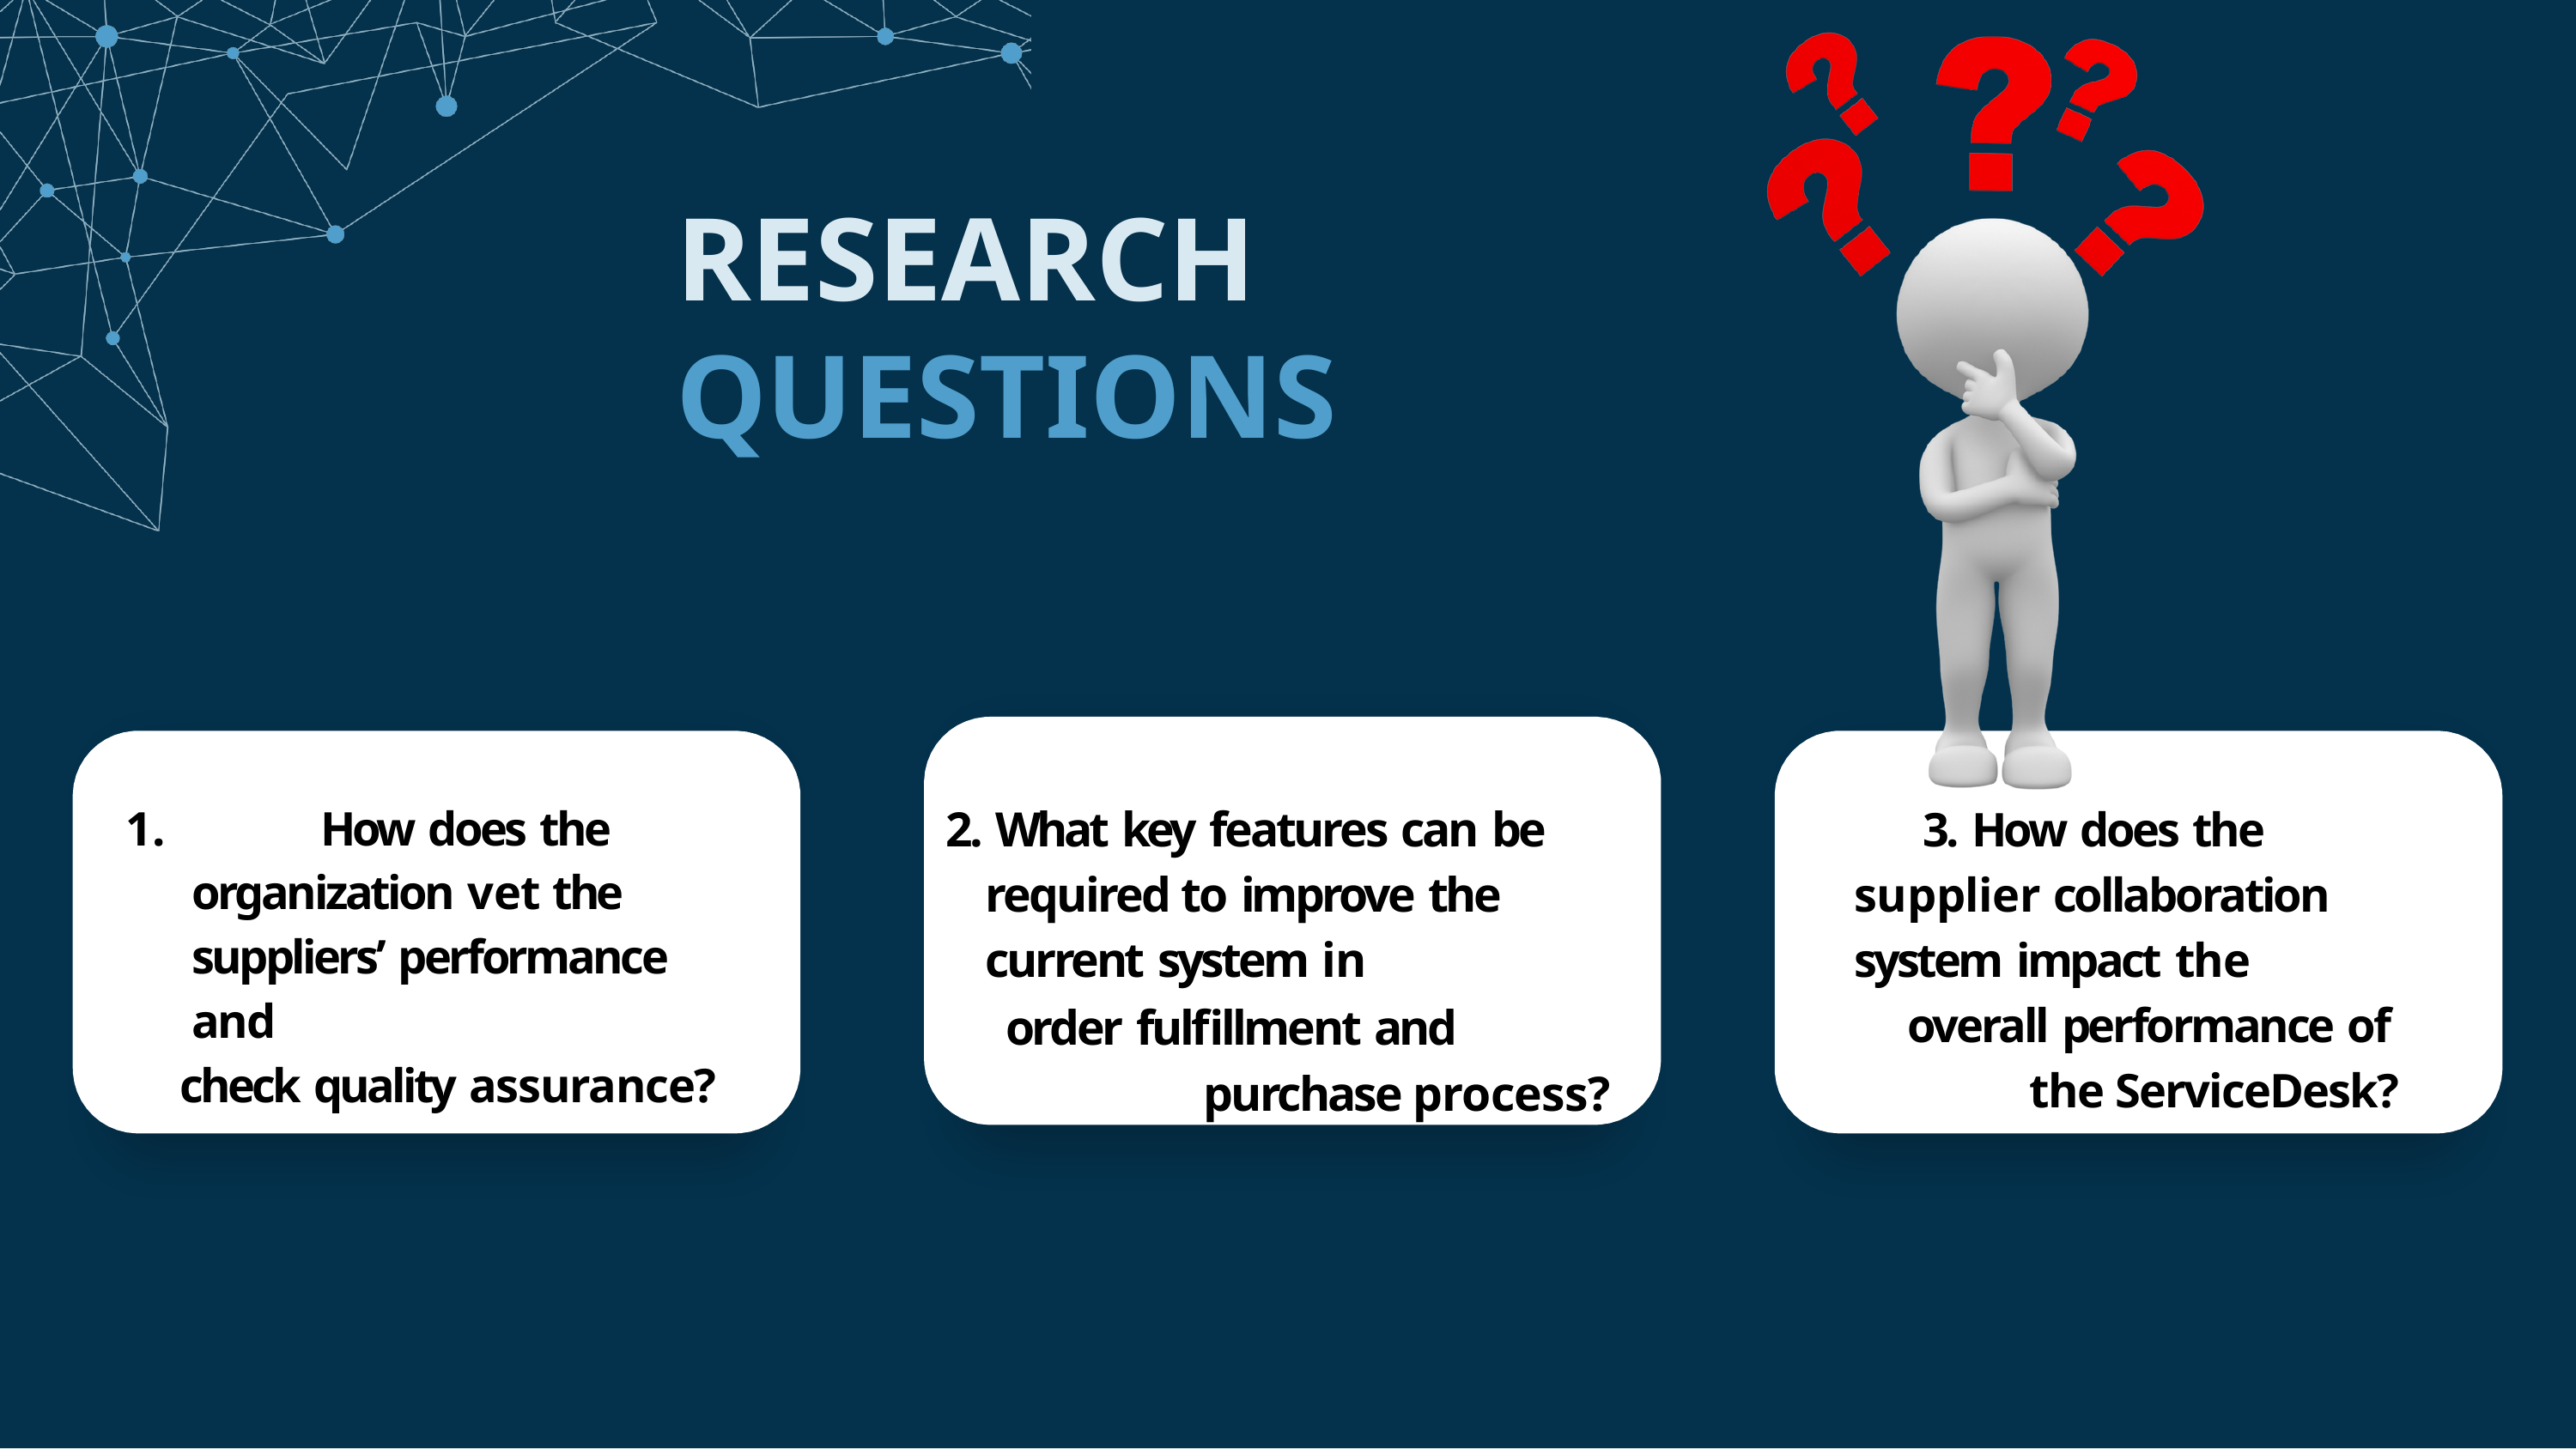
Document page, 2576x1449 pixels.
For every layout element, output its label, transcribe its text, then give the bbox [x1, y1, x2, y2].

text_box [72, 731, 801, 1134]
text_box [968, 1121, 1617, 1125]
text_box 3. How does the supplier collaboration system impact the overall performance of the ServiceDesk? [1852, 789, 2454, 1118]
text_box 1. How does the organization vet the suppliers’ performance and check quality assurance? [124, 789, 762, 1113]
picture [68, 709, 805, 1199]
text_box [924, 716, 1662, 1113]
title RESEARCH QUESTIONS [1031, 185, 1643, 461]
picture [920, 0, 2507, 1199]
text_box 2. What key features can be required to improve the current system in order fulfillment and purchase process? [944, 789, 1633, 1121]
picture [0, 0, 1031, 531]
text_box [1774, 731, 2503, 1134]
